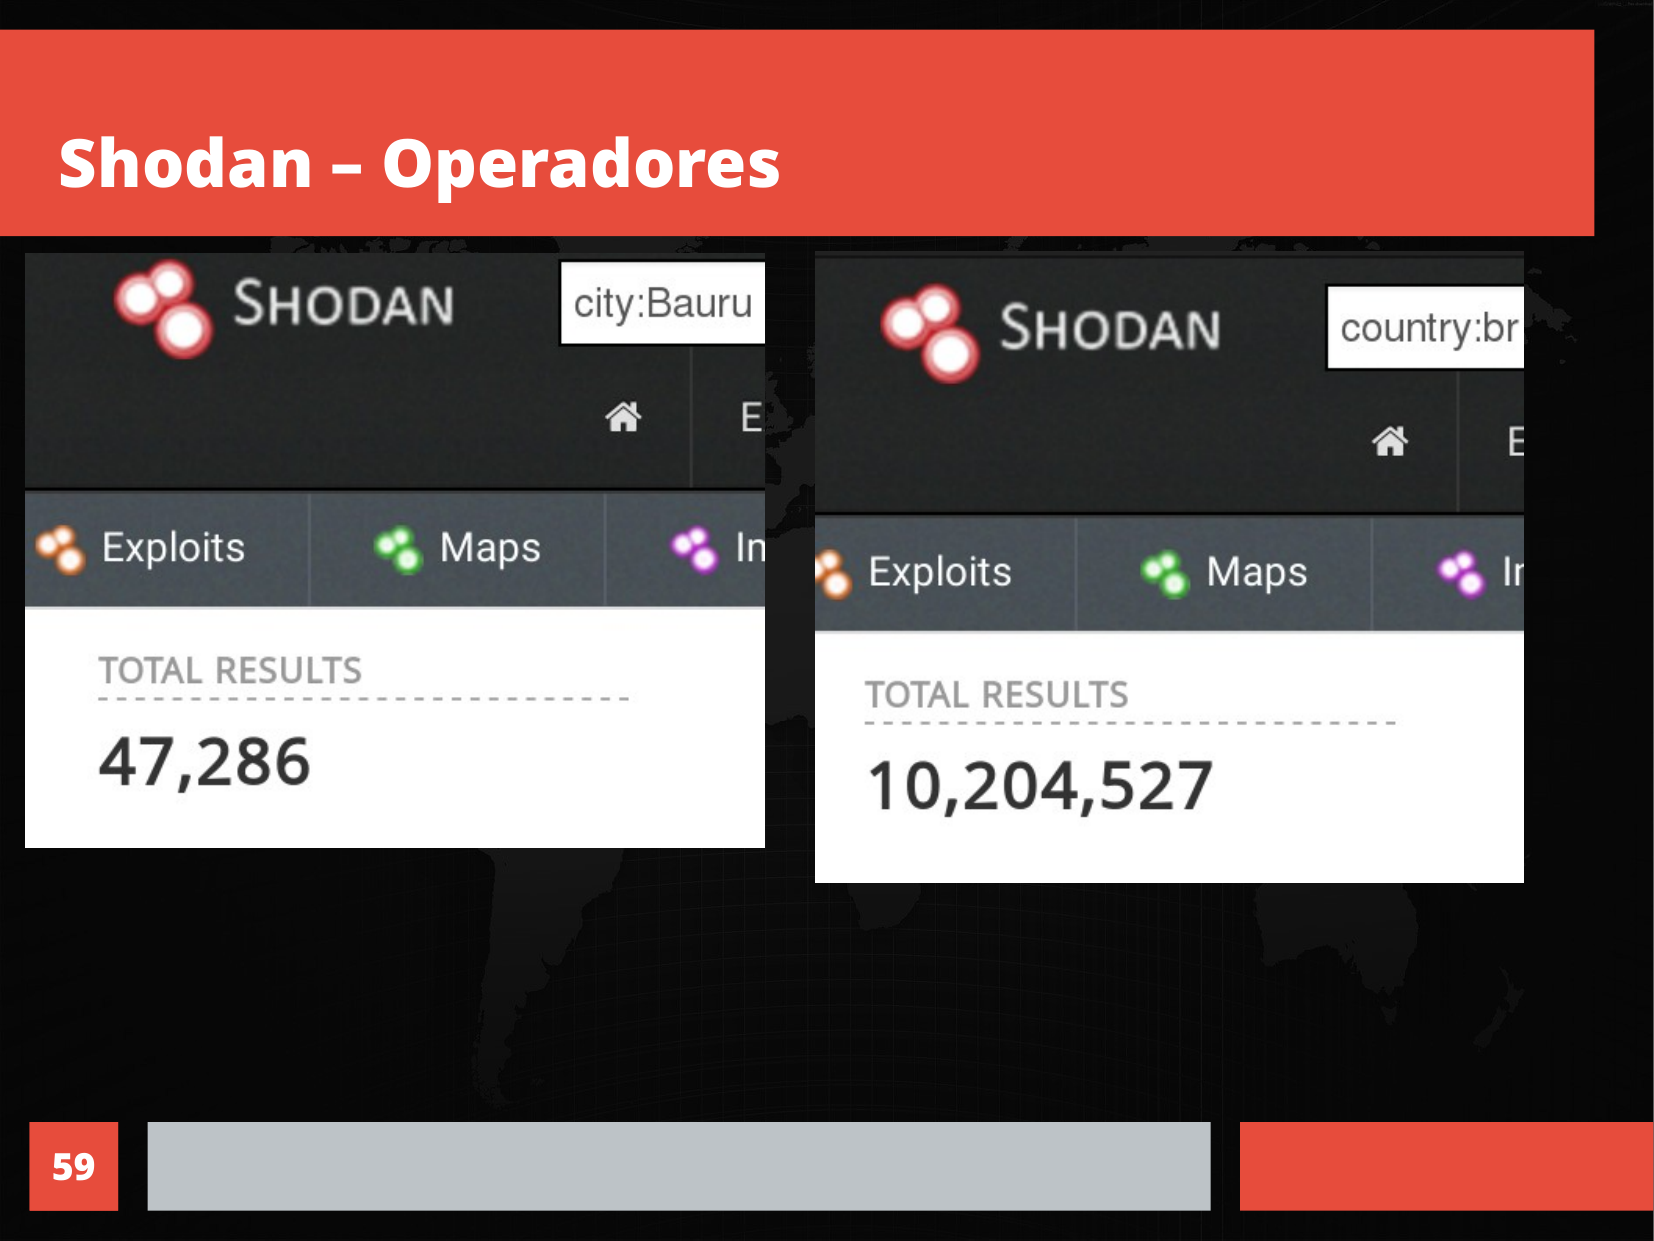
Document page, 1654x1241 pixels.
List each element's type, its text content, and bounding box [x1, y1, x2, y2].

list [59, 324, 1565, 1093]
title Shodan – Operadores [59, 59, 1595, 207]
picture [0, 0, 1654, 1241]
